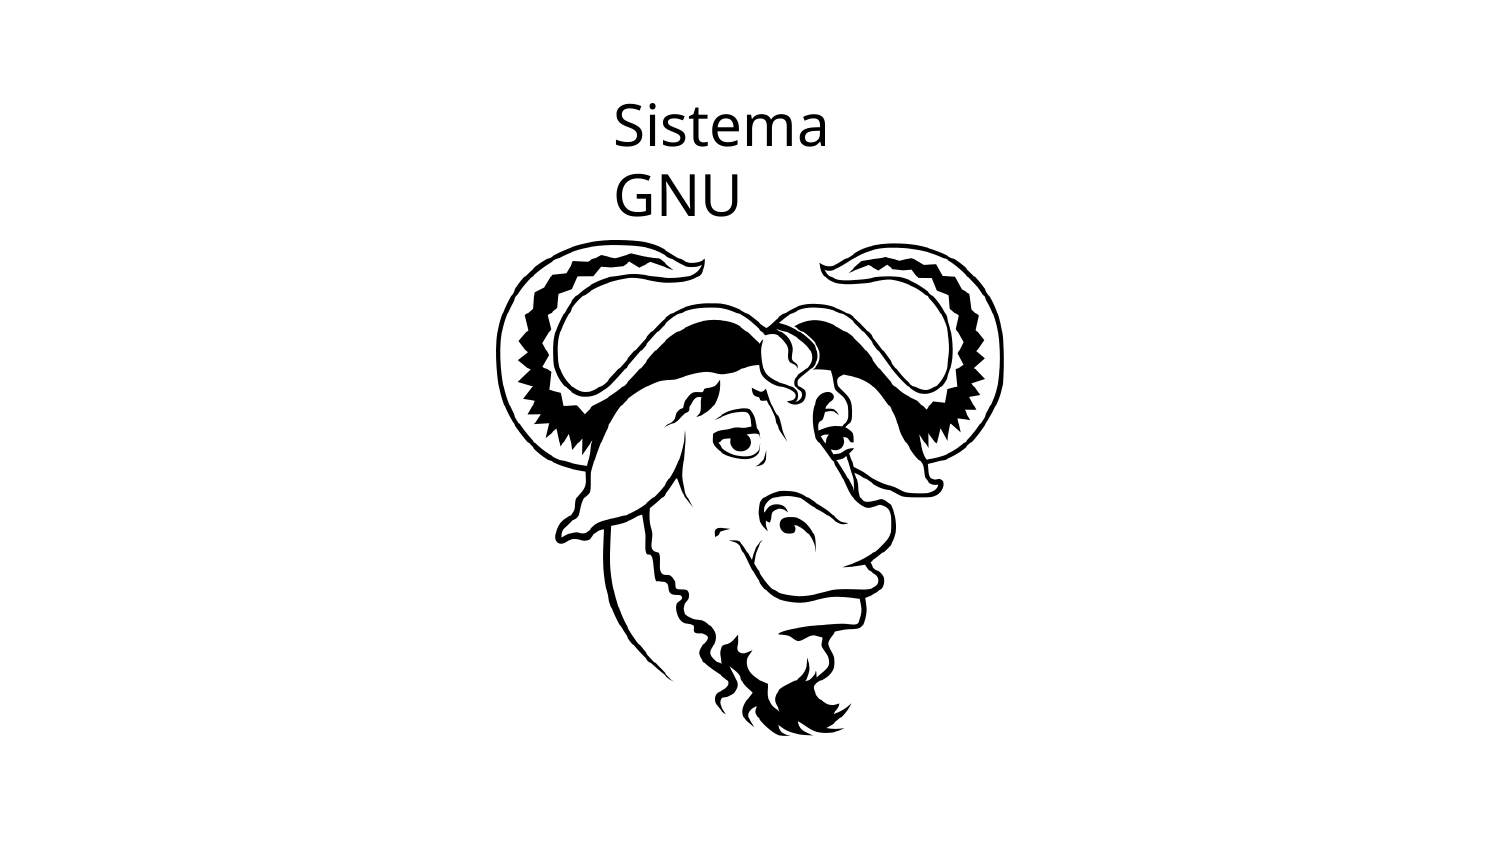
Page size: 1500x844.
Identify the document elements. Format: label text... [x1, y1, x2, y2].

title Sistema GNU [599, 73, 983, 167]
picture [496, 240, 1004, 736]
